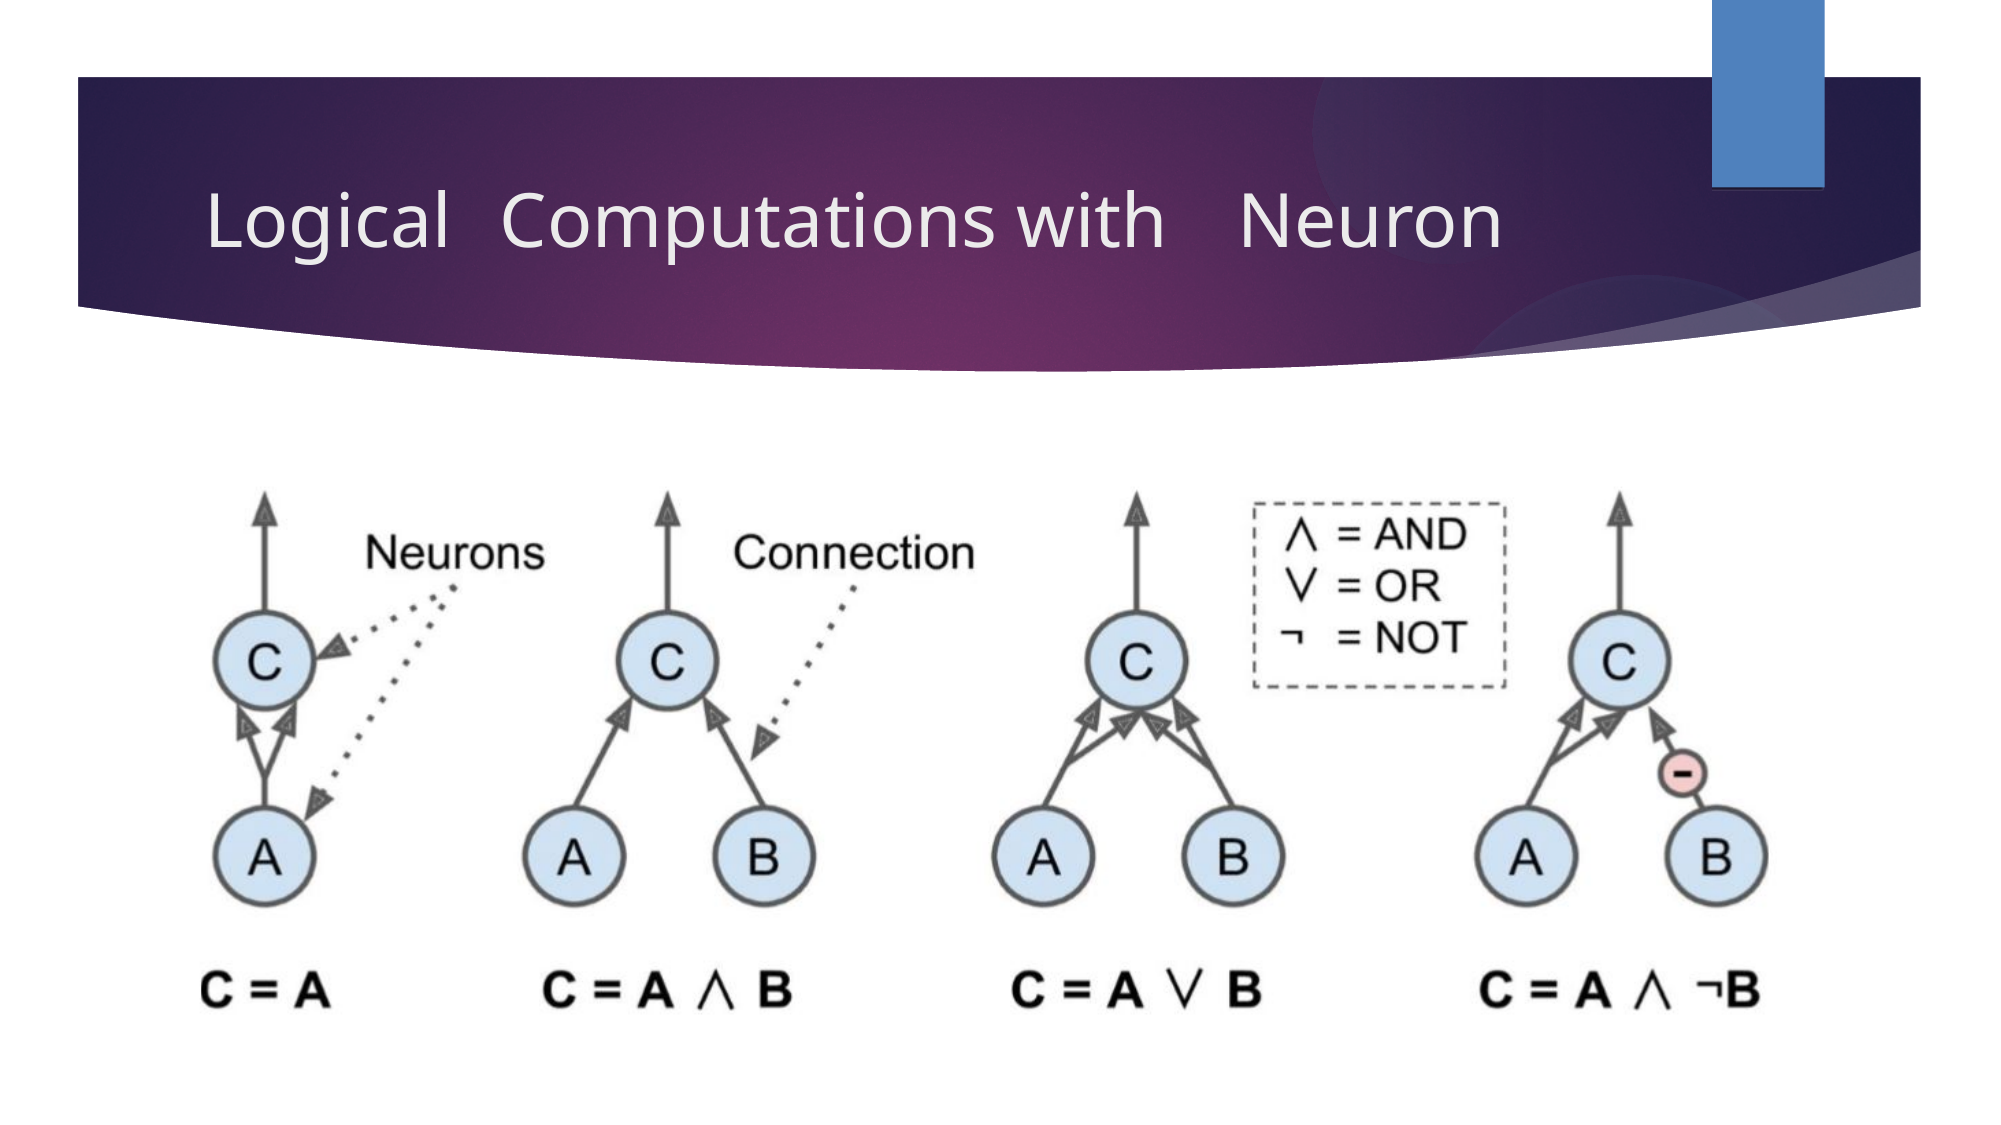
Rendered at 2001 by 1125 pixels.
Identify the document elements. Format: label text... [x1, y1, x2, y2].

picture [79, 78, 1920, 371]
picture [189, 433, 1777, 1024]
text_box Logical Computations with Neuron [189, 159, 1627, 276]
